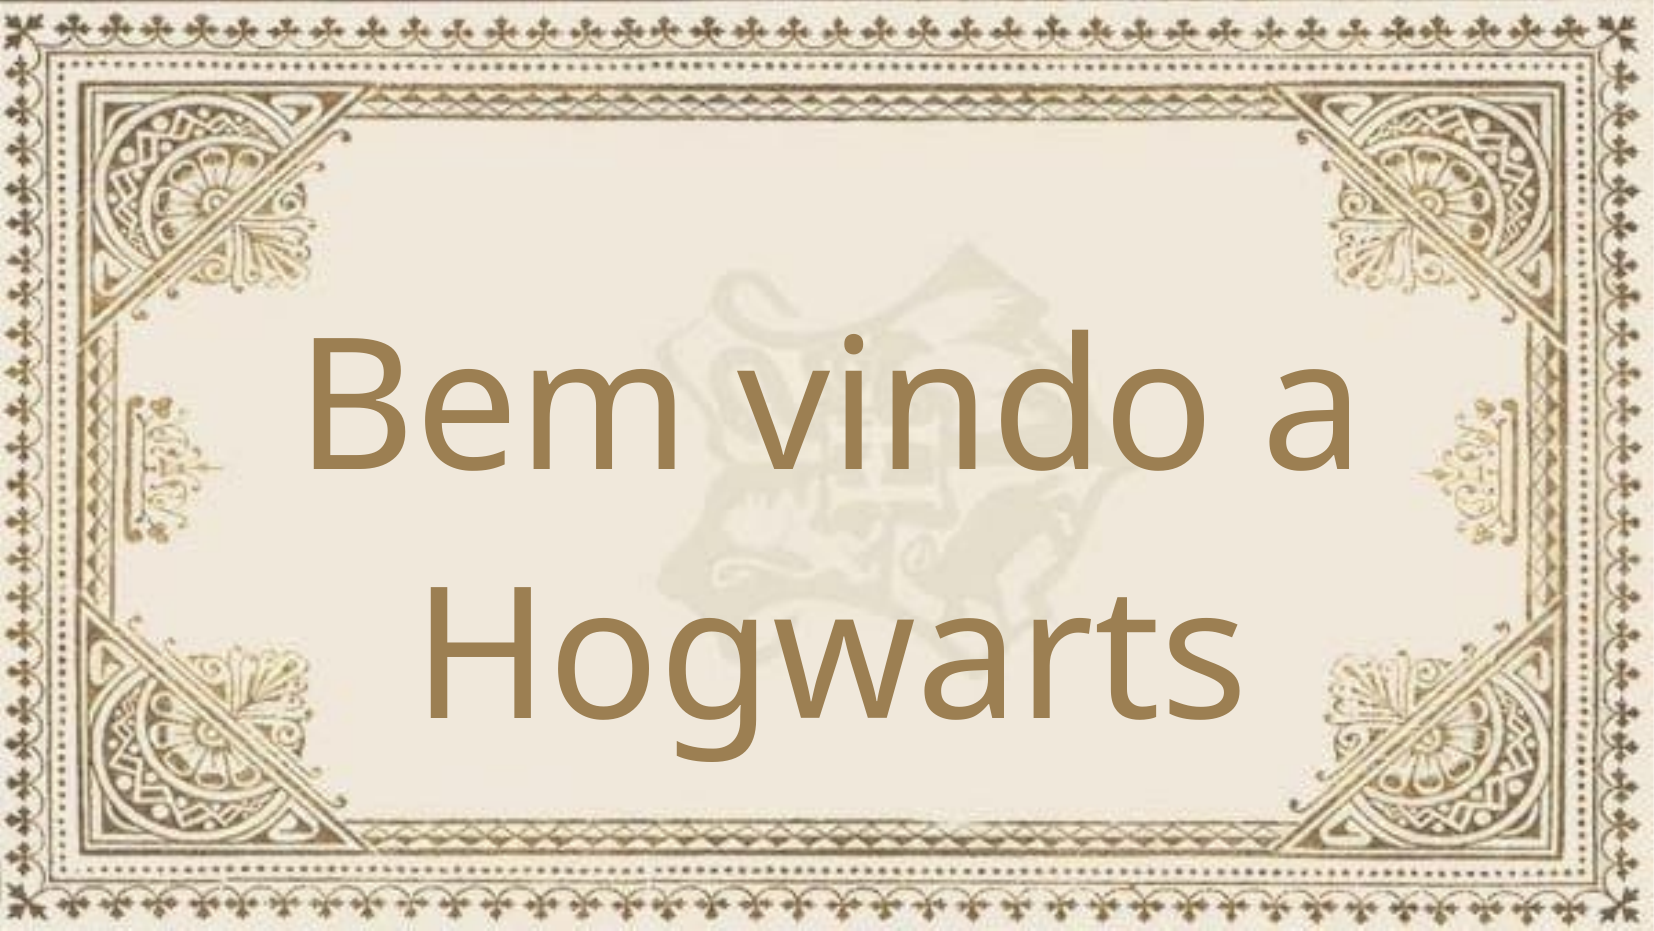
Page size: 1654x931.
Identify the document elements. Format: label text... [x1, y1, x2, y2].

text_box Bem vindo a Hogwarts [206, 265, 1456, 682]
picture [0, 0, 1654, 931]
